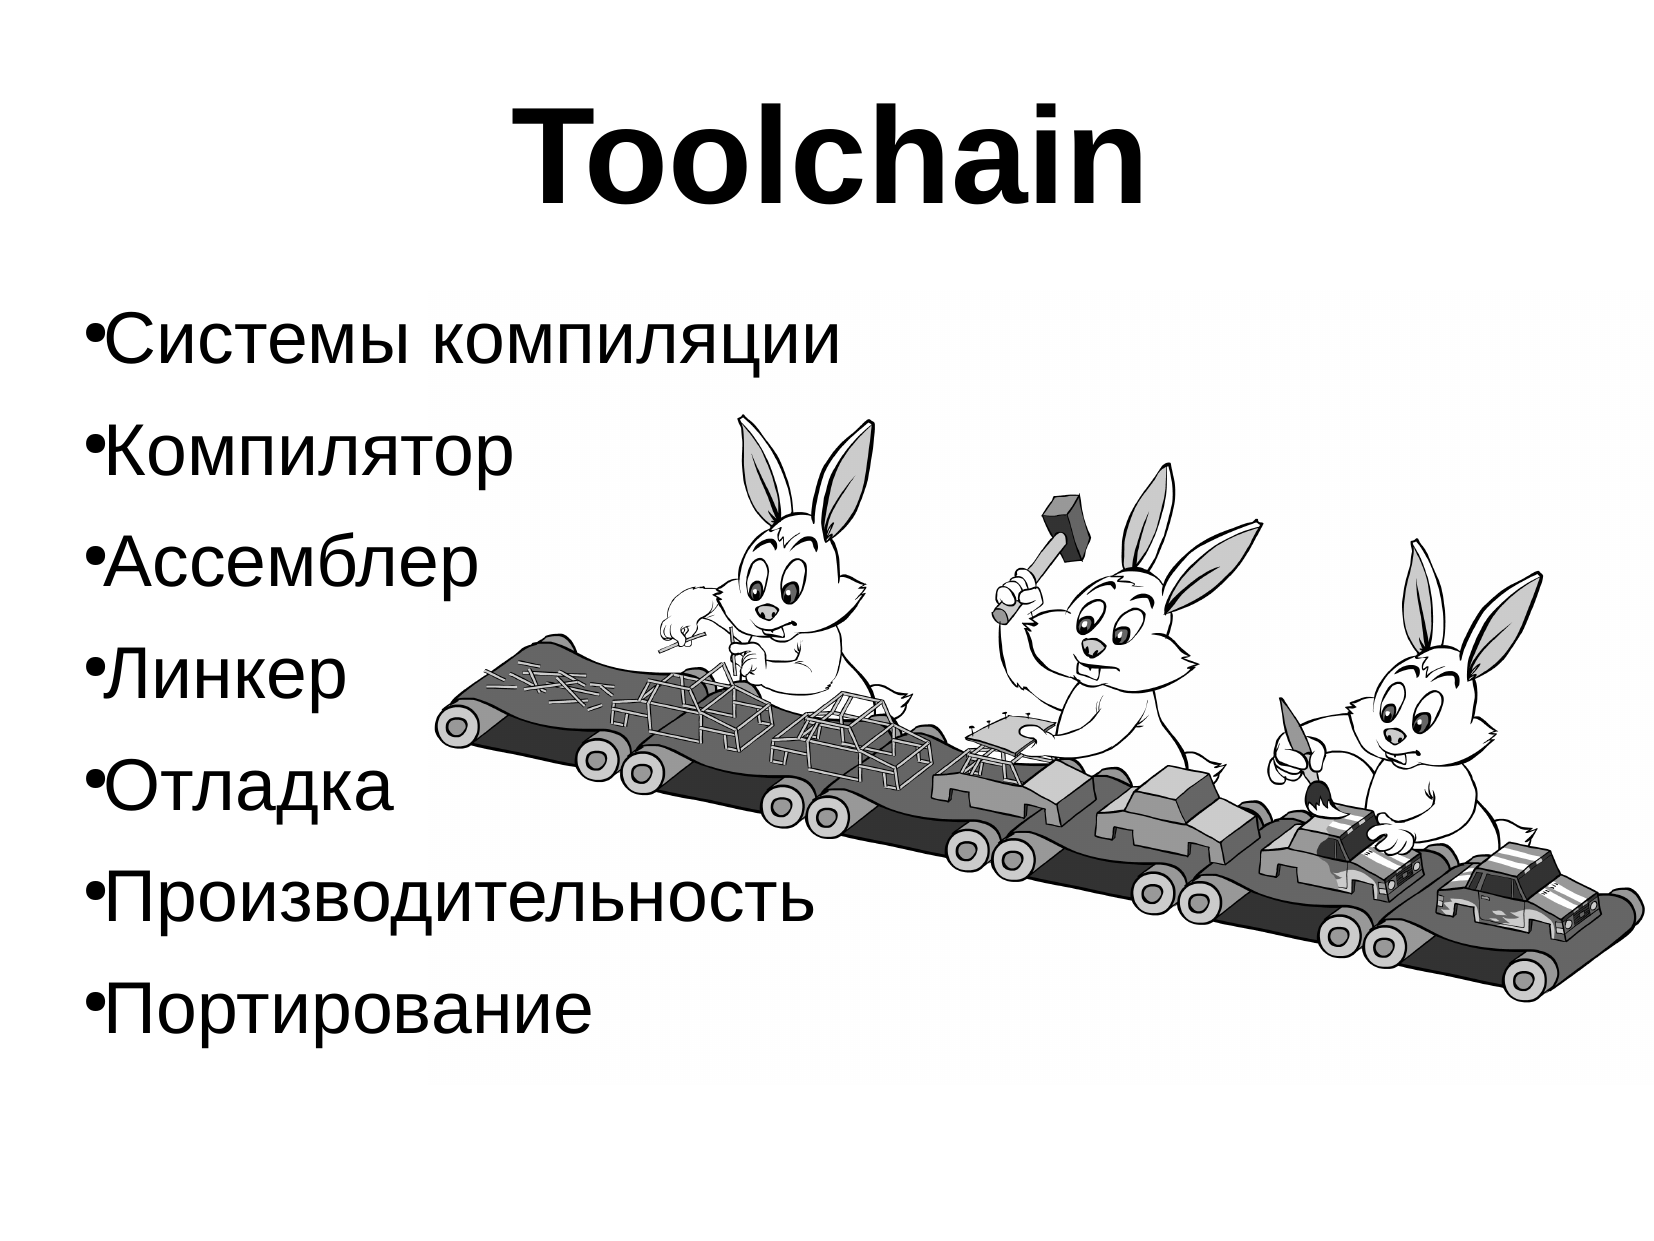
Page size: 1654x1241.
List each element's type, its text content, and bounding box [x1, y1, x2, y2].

title Toolchain [86, 45, 1576, 253]
list Системы компиляции Компилятор Ассемблер Линкер Отладка Производительность Портирование [82, 290, 1571, 1051]
picture [428, 290, 1654, 1085]
